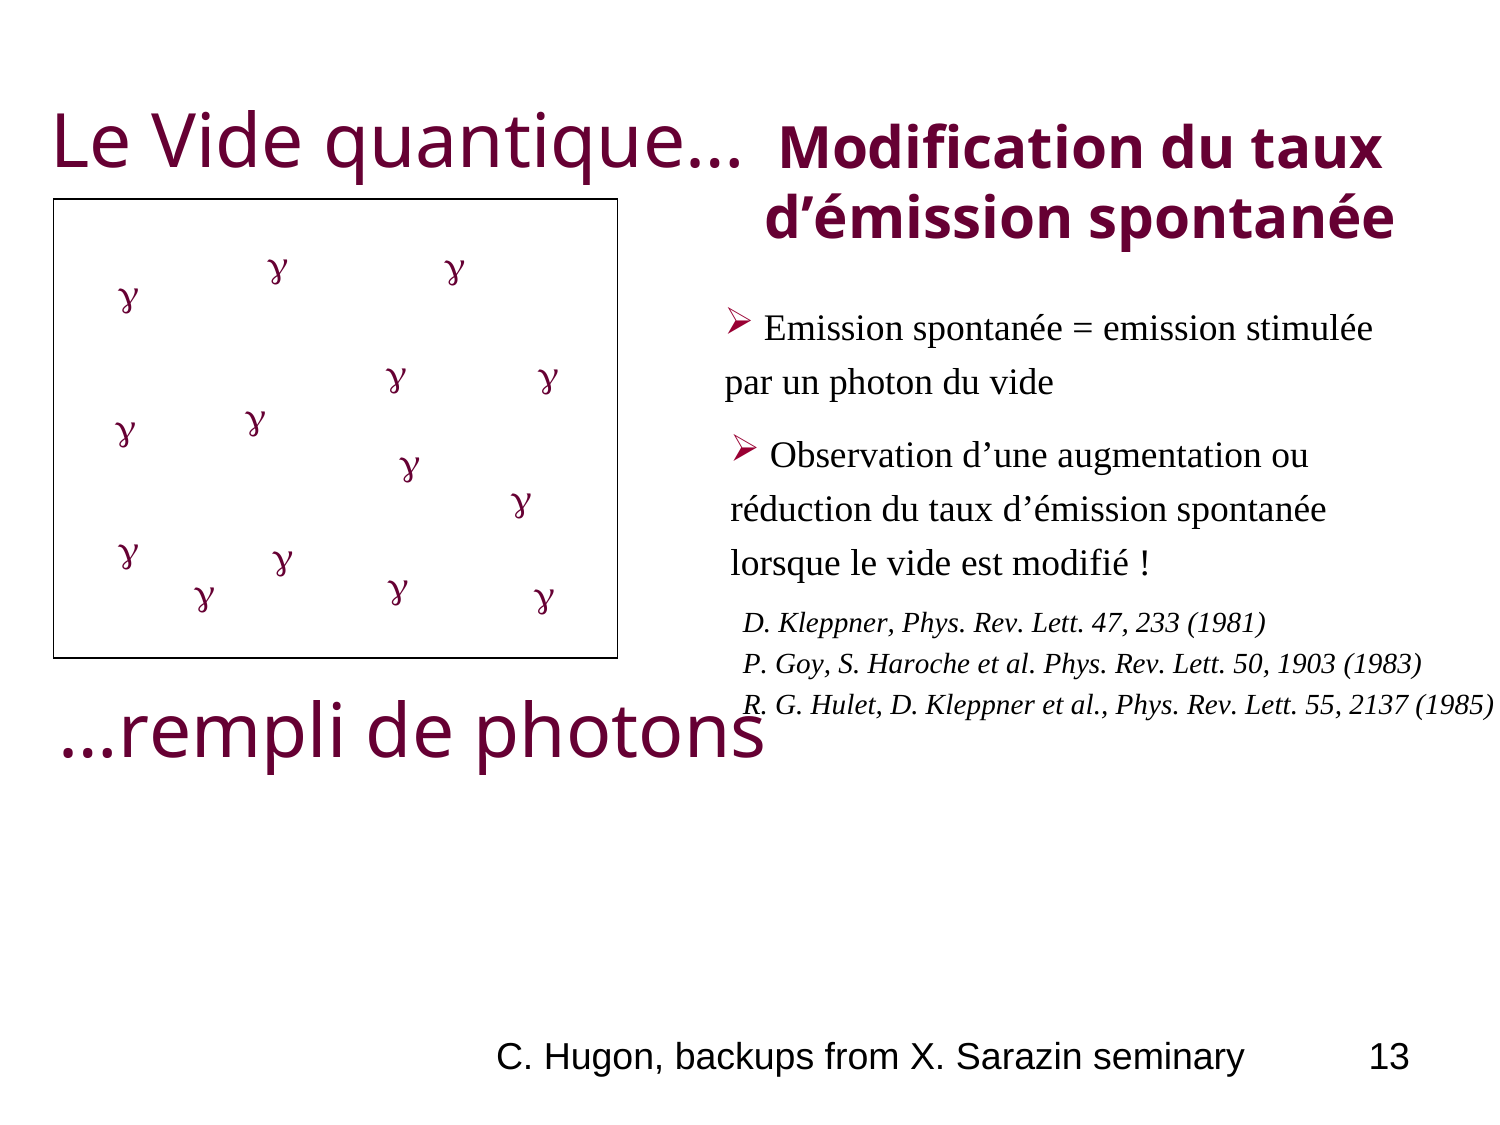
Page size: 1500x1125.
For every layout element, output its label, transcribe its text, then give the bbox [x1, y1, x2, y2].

text_box Emission spontanée = emission stimulée par un photon du vide [709, 286, 1446, 410]
text_box Observation d’une augmentation ou réduction du taux d’émission spontanée lorsque le vide est modifié ! [715, 413, 1466, 591]
text_box …rempli de photons [44, 674, 782, 781]
text_box  [257, 524, 309, 586]
text_box  [103, 260, 155, 322]
text_box  [100, 394, 152, 456]
text_box Modification du taux d’émission spontanée [727, 102, 1433, 259]
text_box Le Vide quantique… [35, 85, 760, 191]
text_box  [230, 384, 282, 446]
text_box  [179, 559, 231, 621]
text_box P. Goy, S. Haroche et al. Phys. Rev. Lett. 50, 1903 (1983) R. G. Hulet, D. Kleppner et al., Phys. Rev. Lett. 55, 2137 (1985) [728, 629, 1500, 729]
text_box  [384, 430, 431, 491]
text_box  [372, 553, 424, 615]
text_box  [429, 233, 481, 294]
text_box  [523, 342, 575, 403]
text_box D. Kleppner, Phys. Rev. Lett. 47, 233 (1981) [728, 588, 1288, 647]
text_box  [252, 232, 304, 293]
text_box  [103, 517, 155, 578]
text_box  [519, 561, 571, 623]
text_box  [496, 465, 548, 527]
text_box  [371, 340, 423, 402]
